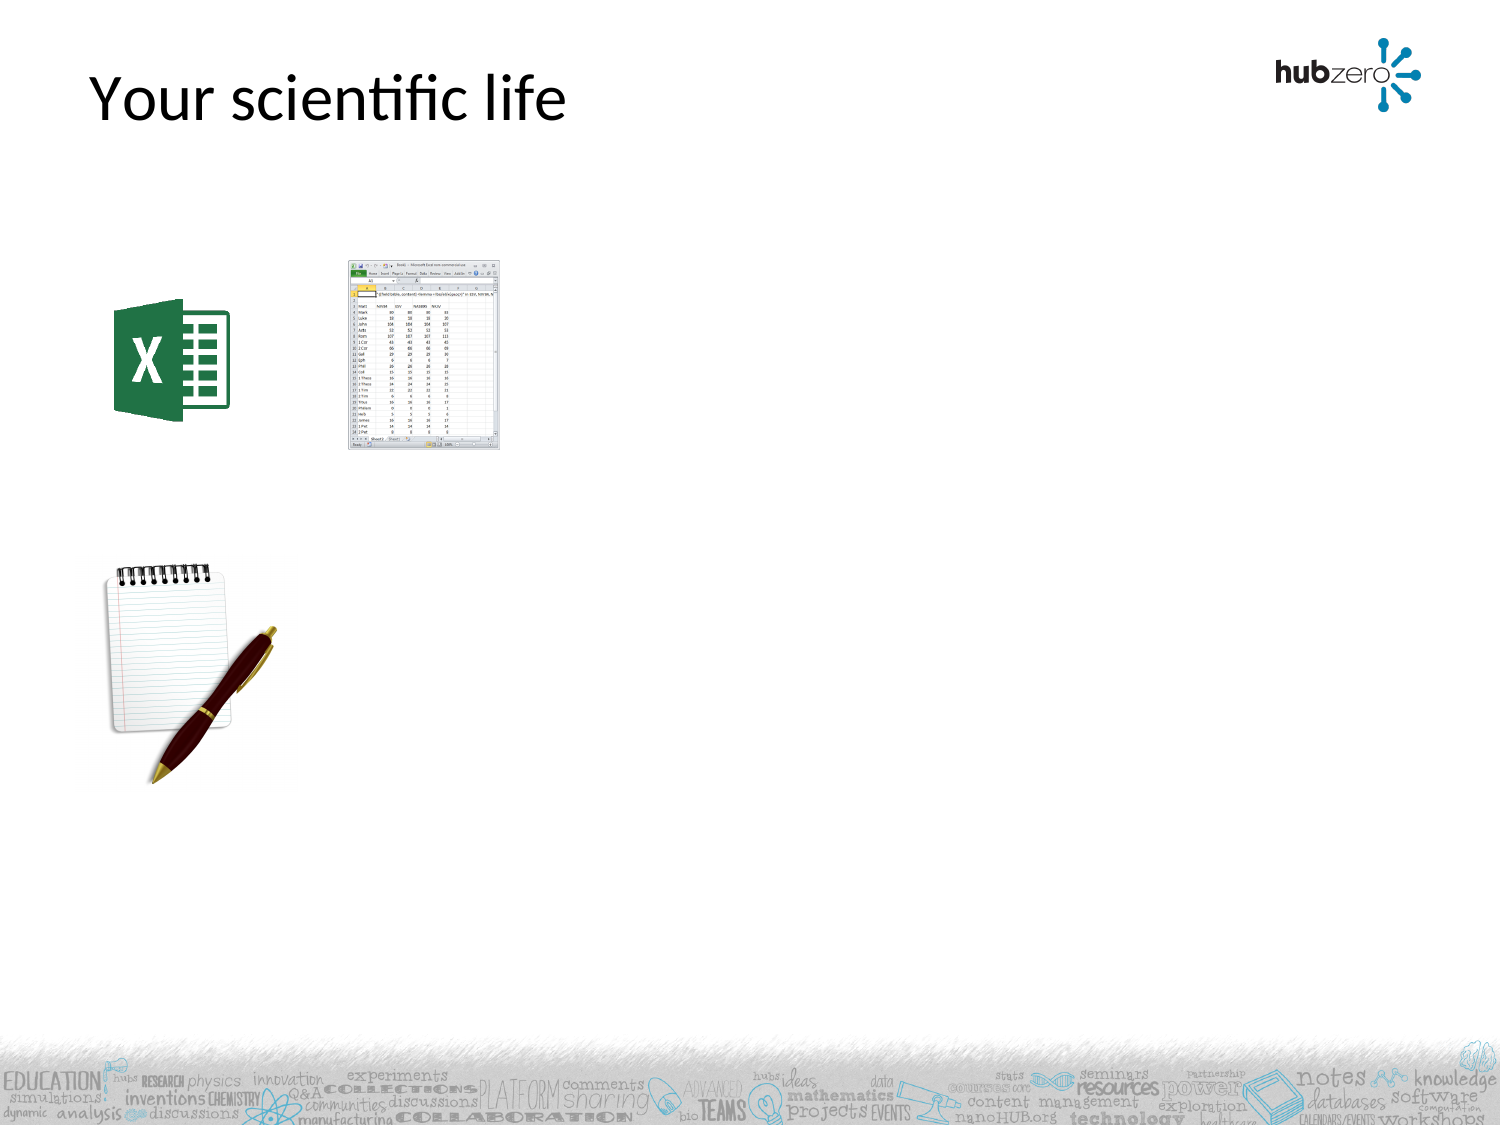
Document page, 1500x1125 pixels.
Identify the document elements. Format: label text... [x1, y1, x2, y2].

picture [114, 299, 230, 422]
title Your scientific life [75, 44, 1426, 144]
picture [0, 1034, 1500, 1125]
picture [75, 554, 298, 792]
picture [348, 260, 500, 451]
picture [1272, 35, 1424, 44]
